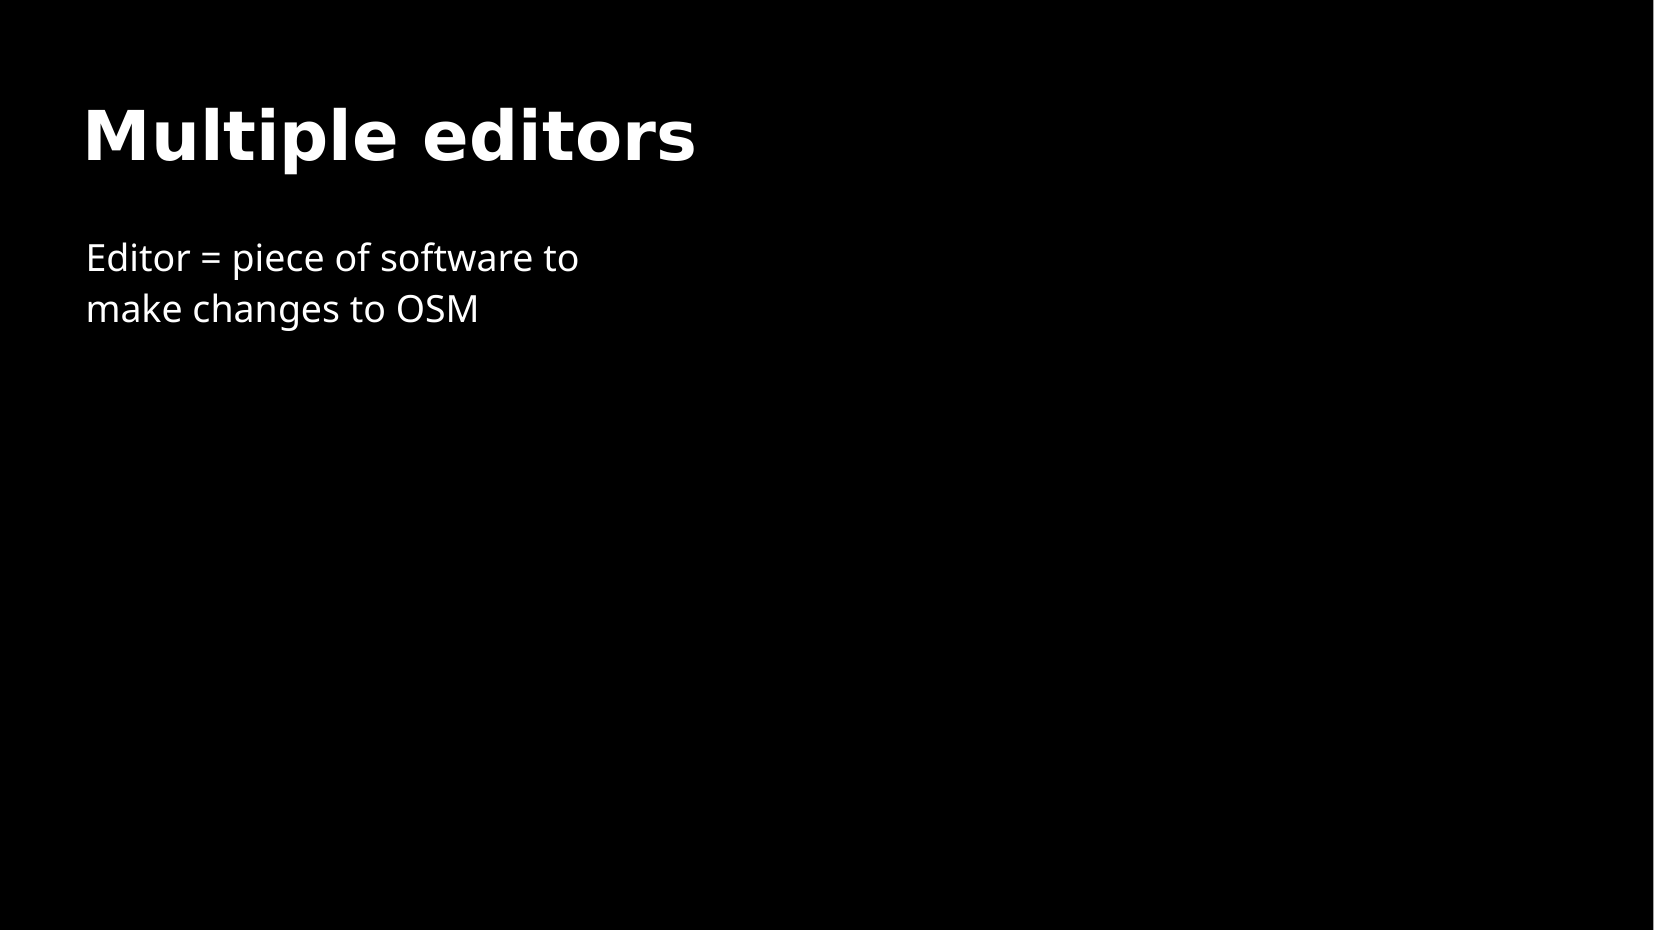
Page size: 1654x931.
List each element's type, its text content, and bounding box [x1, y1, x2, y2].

text_box Editor = piece of software to make changes to OSM [70, 224, 638, 324]
title Multiple editors [82, 59, 1571, 215]
